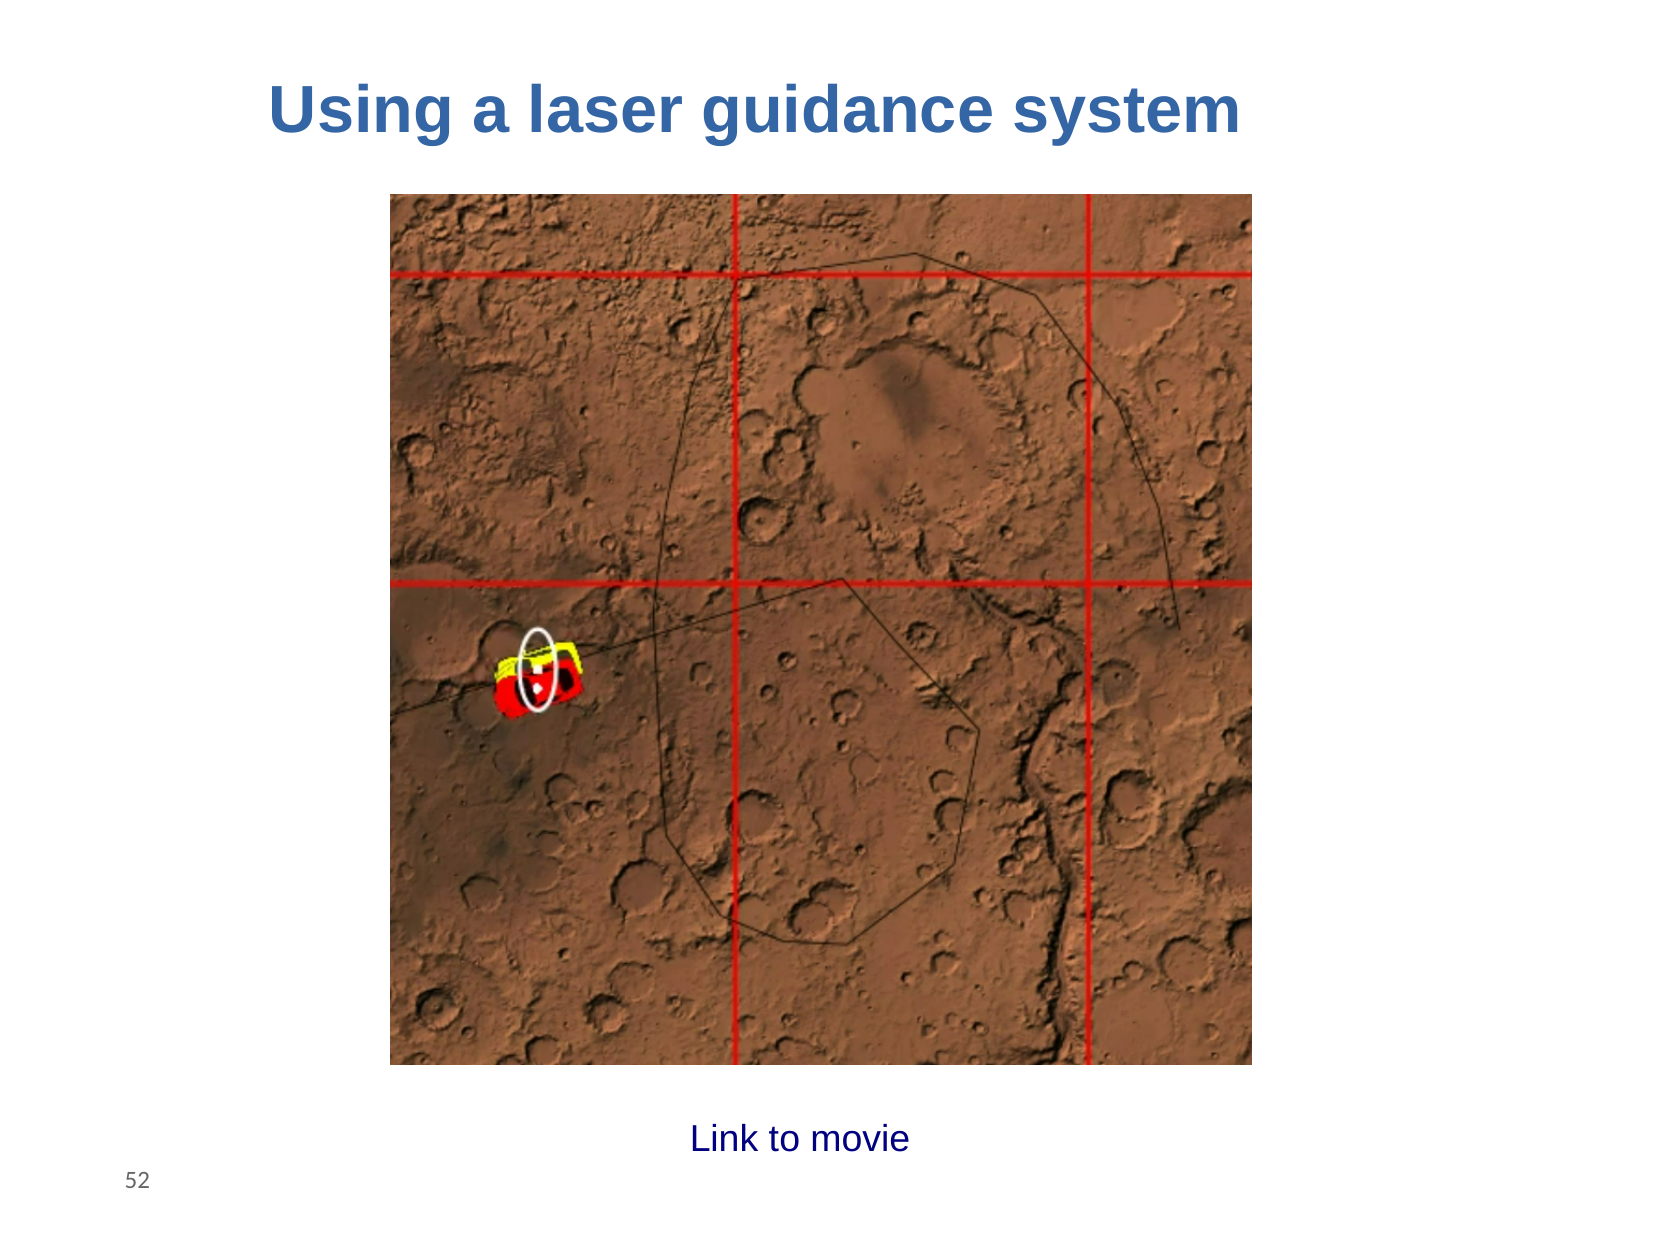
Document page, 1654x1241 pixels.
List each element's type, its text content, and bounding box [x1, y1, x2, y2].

picture [390, 194, 1252, 1066]
title Using a laser guidance system [147, 5, 1365, 213]
text_box Link to movie [675, 1110, 1019, 1166]
